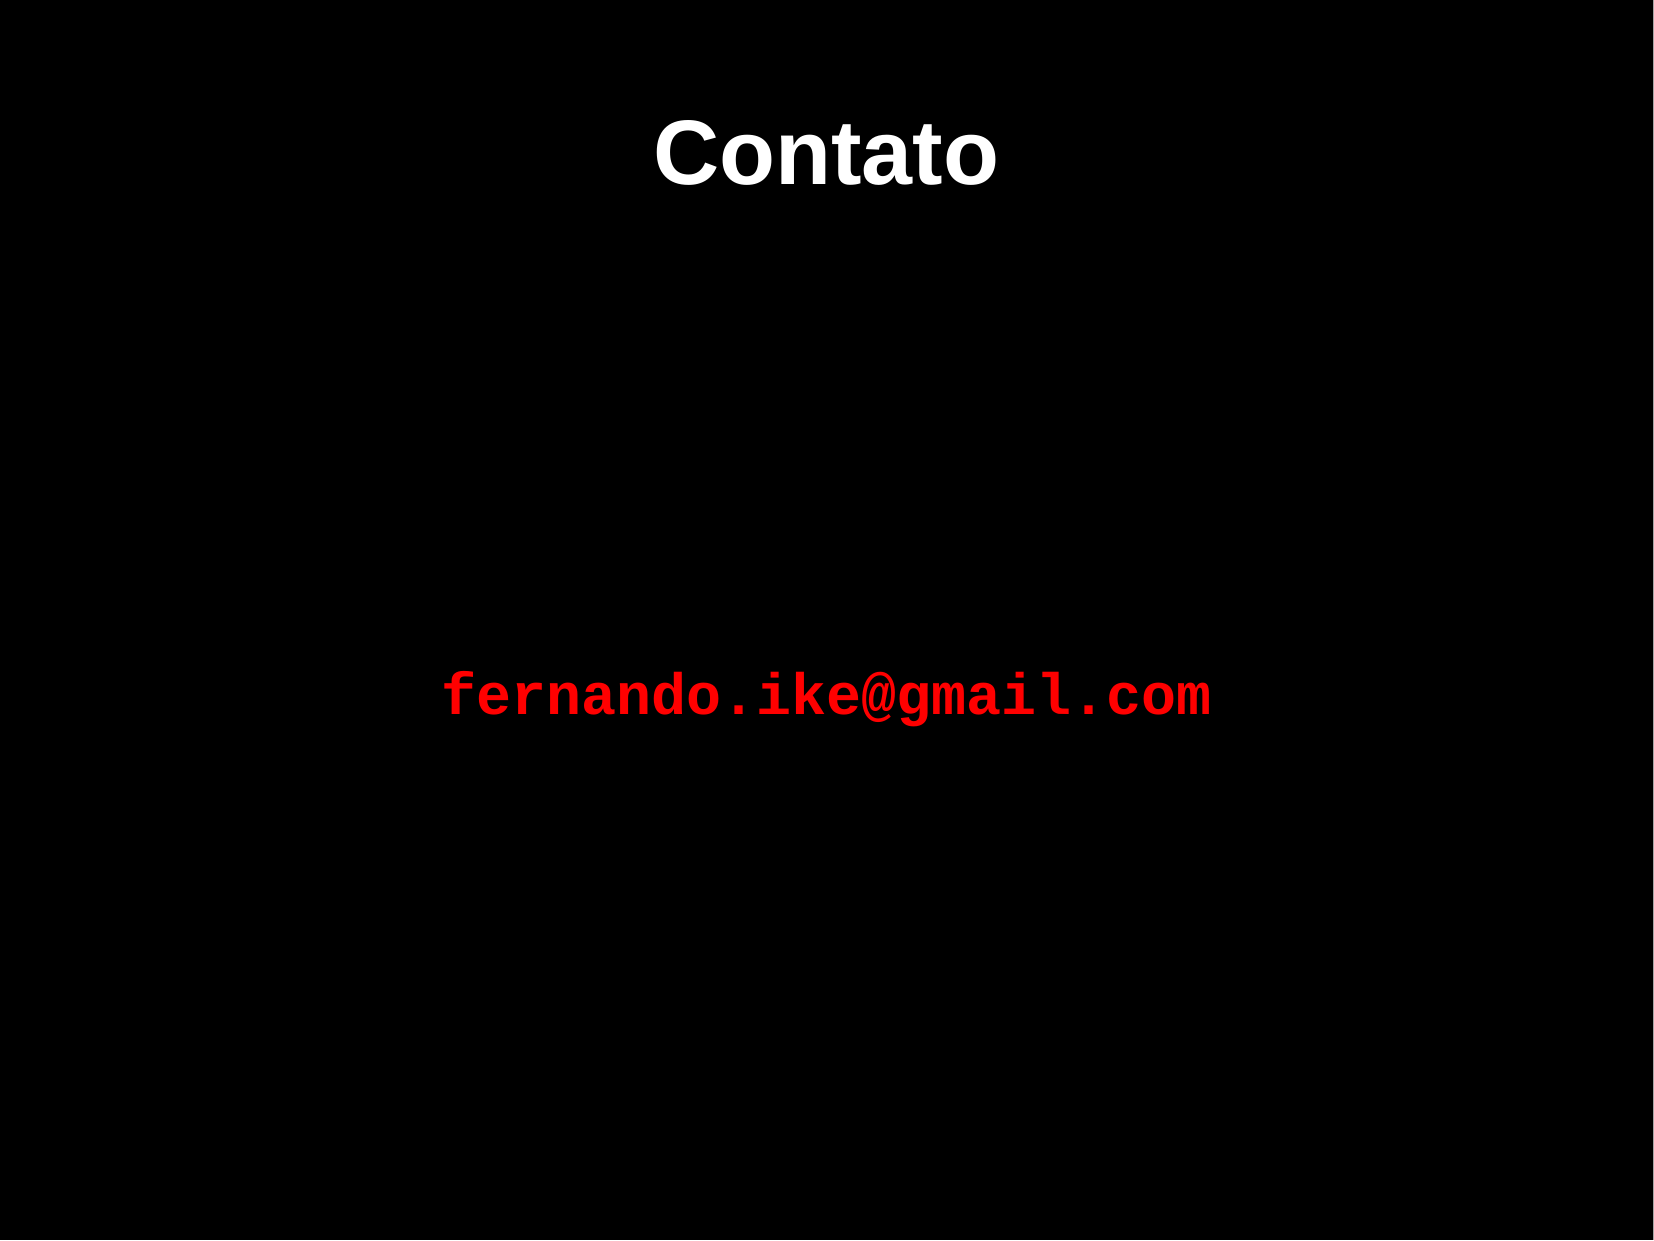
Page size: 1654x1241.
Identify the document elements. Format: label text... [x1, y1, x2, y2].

subtitle fernando.ike@gmail.com [82, 290, 1571, 1109]
title Contato [82, 49, 1571, 257]
